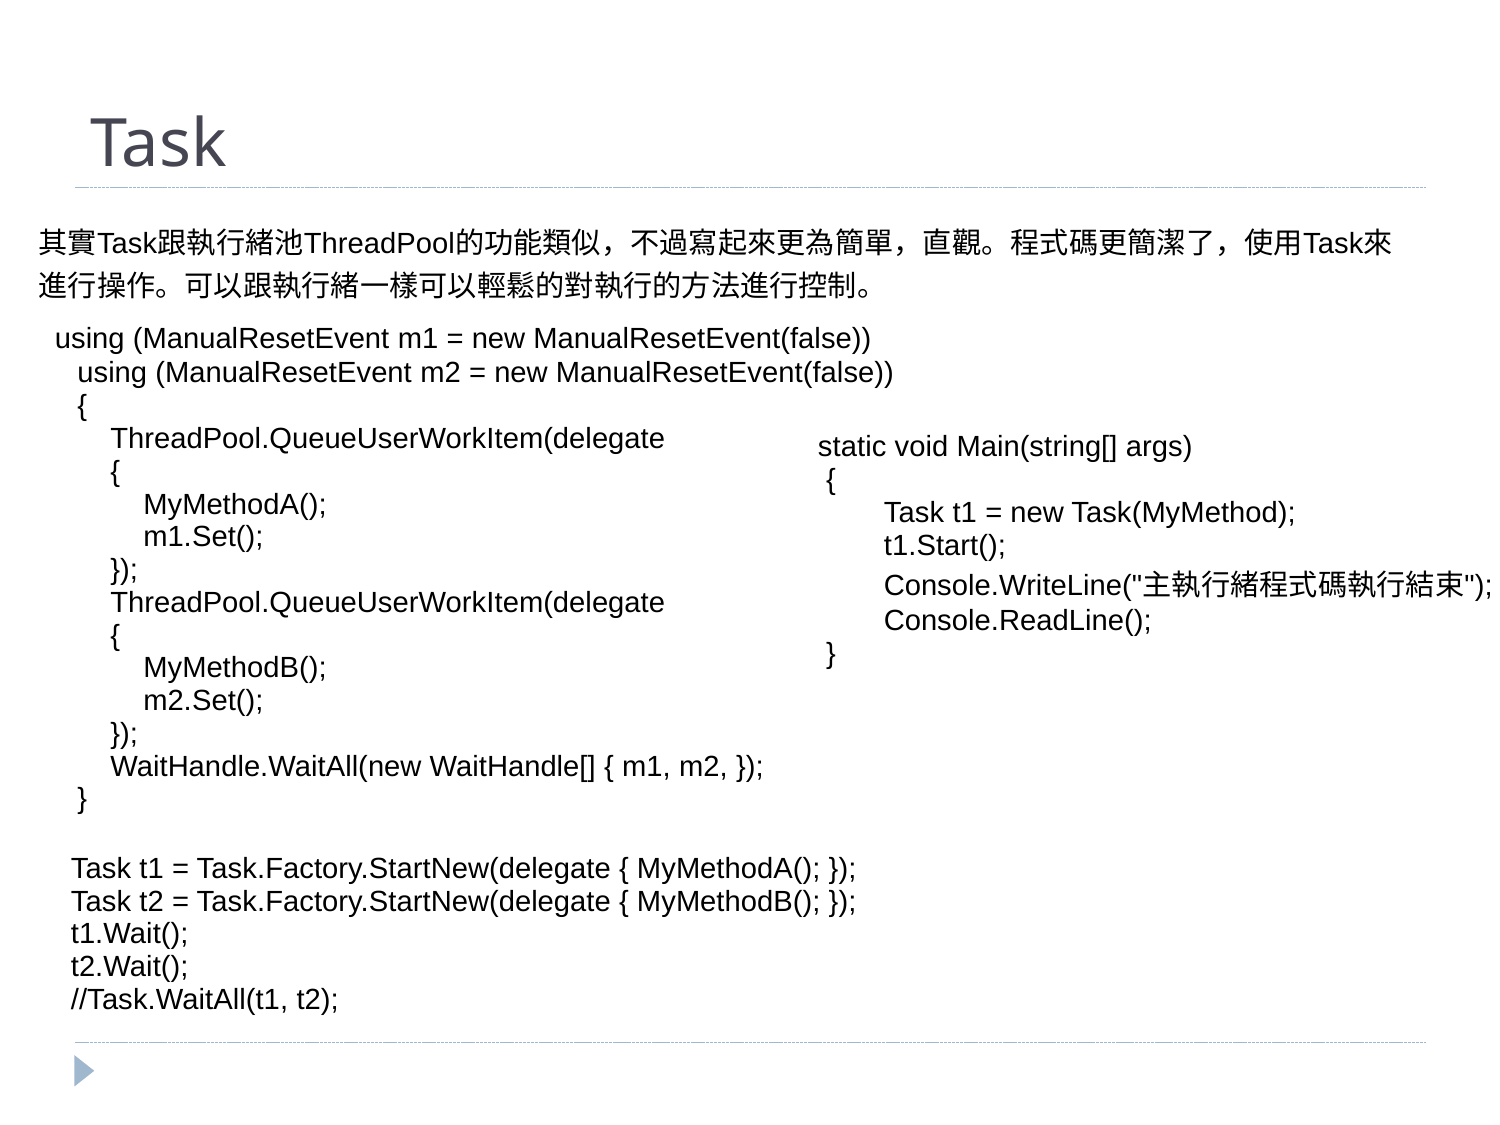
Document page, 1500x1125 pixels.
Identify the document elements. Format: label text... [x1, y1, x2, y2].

text_box static void Main(string[] args) { Task t1 = new Task(MyMethod); t1.Start(); Console.WriteLine("主執行緒程式碼執行結束"); Console.ReadLine(); } [934, 423, 1500, 733]
text_box using (ManualResetEvent m1 = new ManualResetEvent(false)) using (ManualResetEvent m2 = new ManualResetEvent(false)) { ThreadPool.QueueUserWorkItem(delegate { MyMethodA(); m1.Set(); }); ThreadPool.QueueUserWorkItem(delegate { MyMethodB(); m2.Set(); }); WaitHandle.WaitAll(new WaitHandle[] { m1, m2, }); } [29, 307, 934, 819]
text_box 其實Task跟執行緒池ThreadPool的功能類似，不過寫起來更為簡單，直觀。程式碼更簡潔了，使用Task來進行操作。可以跟執行緒一樣可以輕鬆的對執行的方法進行控制。 [23, 212, 1418, 343]
text_box Task t1 = Task.Factory.StartNew(delegate { MyMethodA(); }); Task t2 = Task.Factory.StartNew(delegate { MyMethodB(); }); t1.Wait(); t2.Wait(); //Task.WaitAll(t1, t2); [22, 844, 1099, 1028]
title Task [75, 25, 1426, 188]
